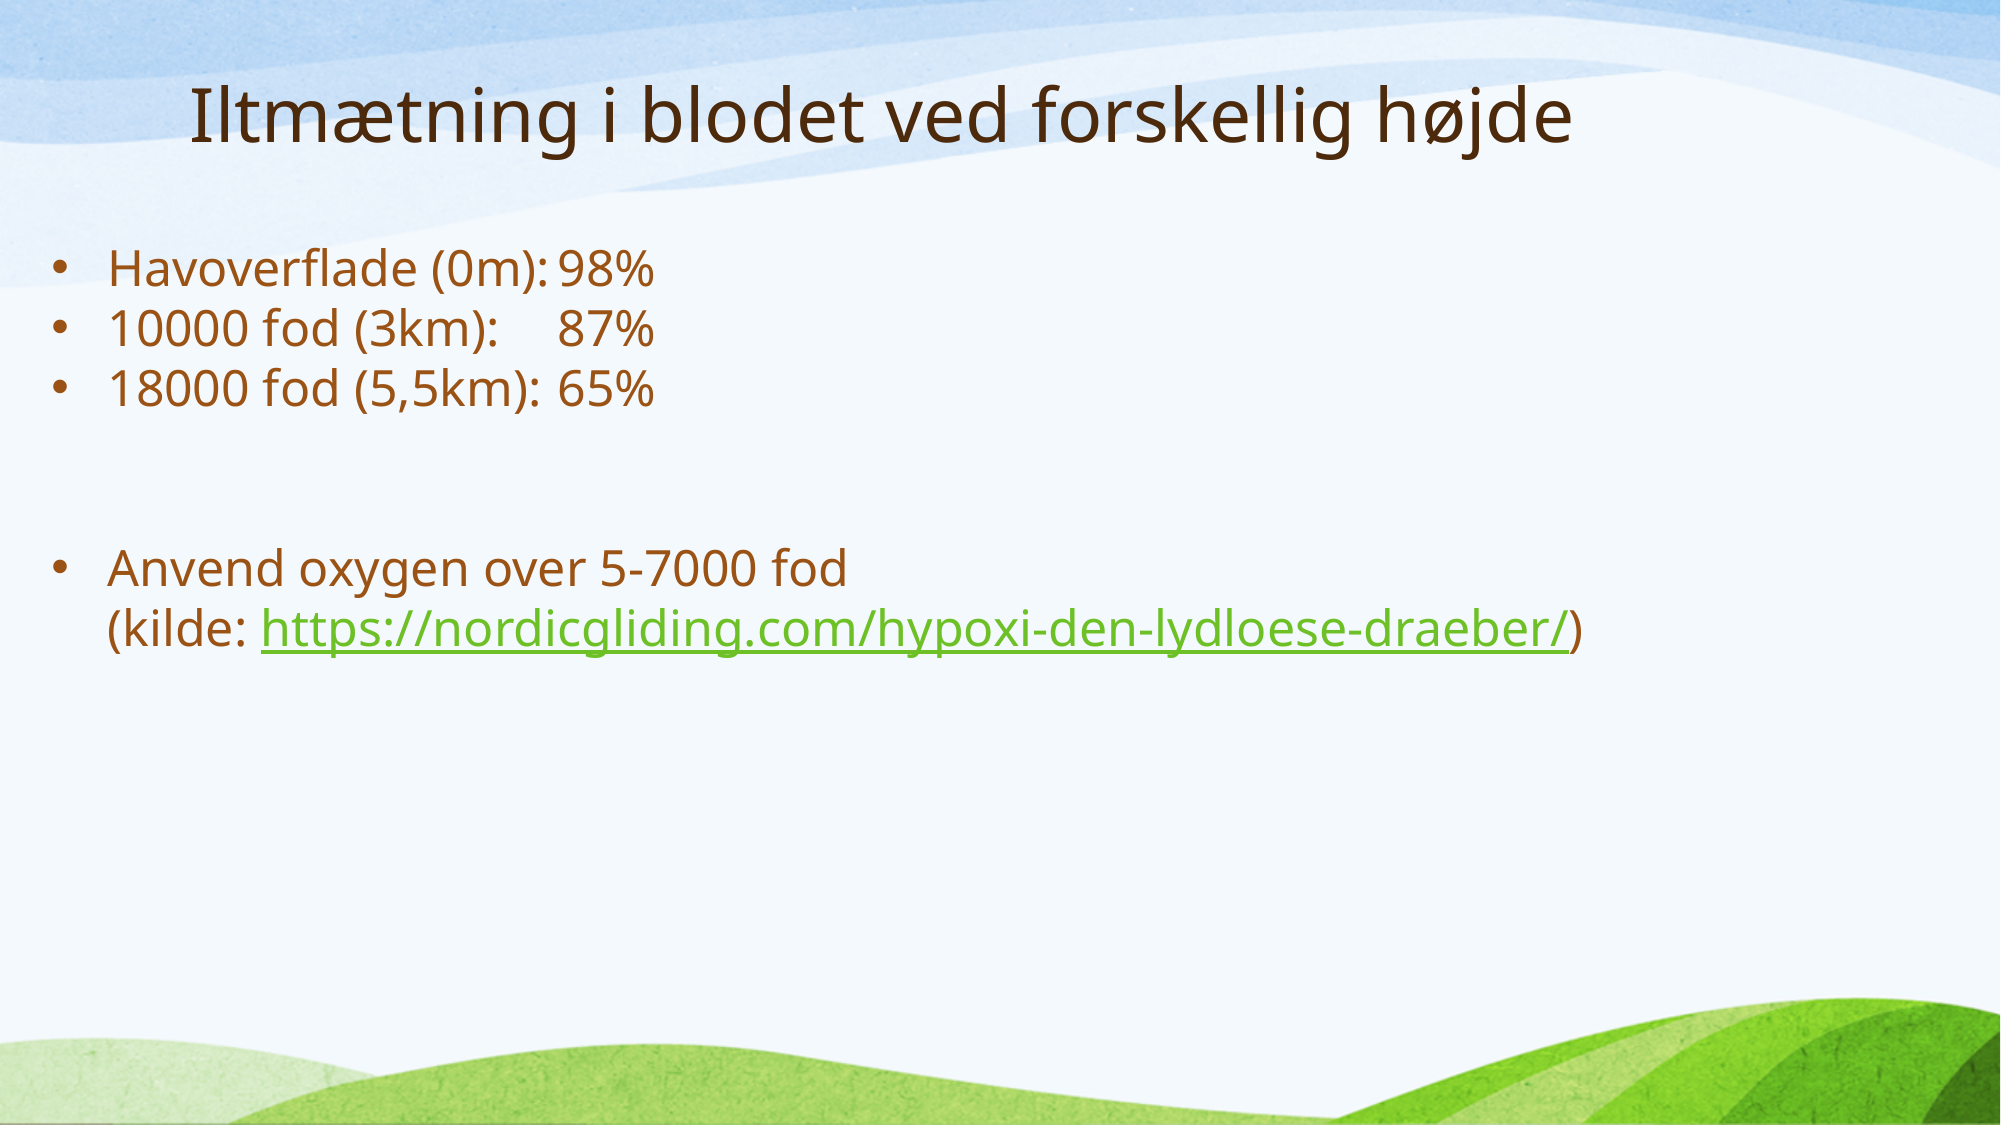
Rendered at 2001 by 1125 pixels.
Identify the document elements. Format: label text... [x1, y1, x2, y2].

text_box Havoverflade (0m): 98% 10000 fod (3km): 87% 18000 fod (5,5km): 65% Anvend oxygen over 5-7000 fod (kilde: https://nordicgliding.com/hypoxi-den-lydloese-draeber/) [36, 229, 1908, 673]
title Iltmætning i blodet ved forskellig højde [174, 50, 1825, 167]
picture [0, 0, 2001, 1125]
